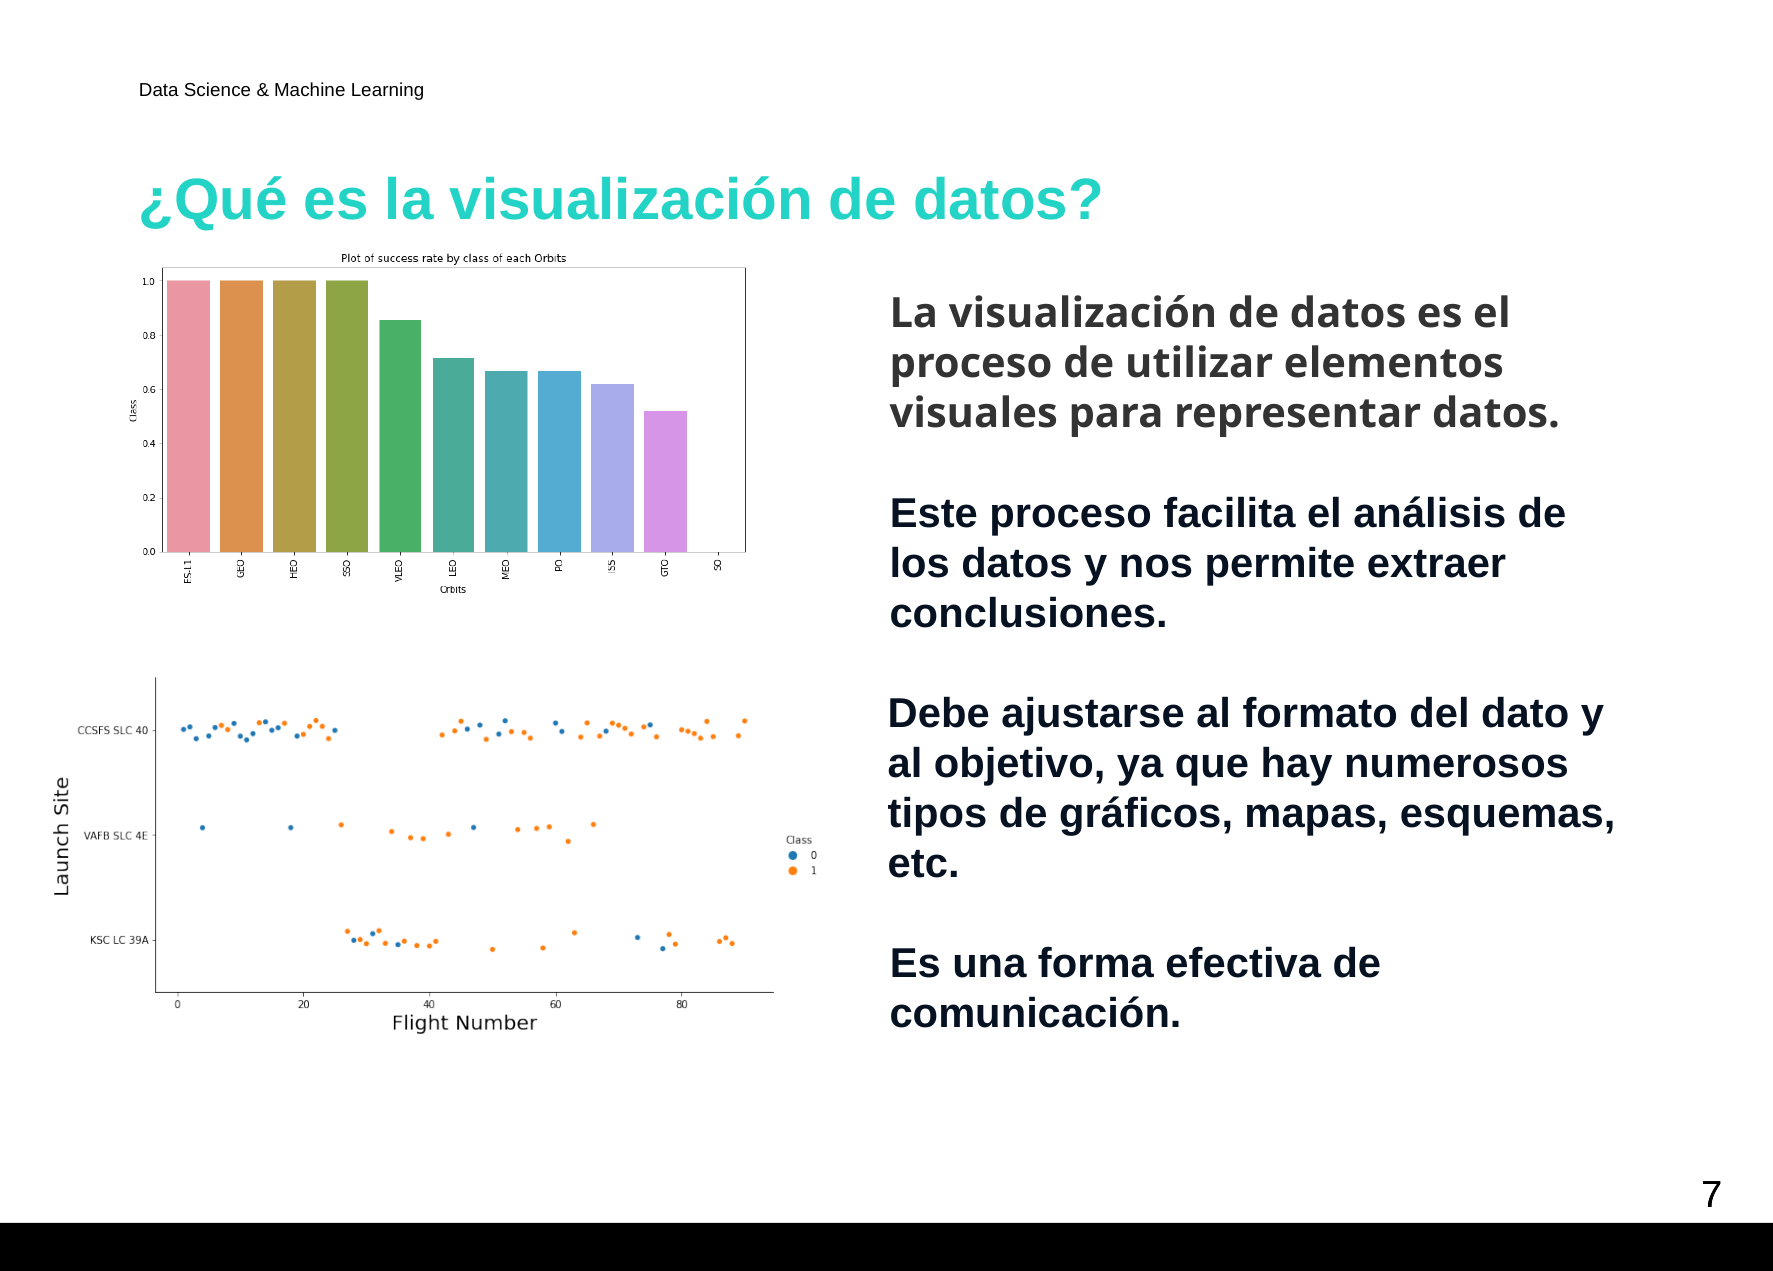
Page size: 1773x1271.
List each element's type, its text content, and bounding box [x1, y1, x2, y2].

list La visualización de datos es el proceso de utilizar elementos visuales para representar datos. Este proceso facilita el análisis de los datos y nos permite extraer conclusiones. Debe ajustarse al formato del dato y al objetivo, ya que hay numerosos tipos de gráficos, mapas, esquemas, etc. Es una forma efectiva de comunicación. [872, 278, 1651, 1078]
list Data Science & Machine Learning [123, 70, 1562, 116]
title ¿Qué es la visualización de datos? [123, 147, 1562, 248]
picture [123, 247, 750, 600]
picture [47, 671, 826, 1040]
text_box 1 [1686, 1162, 1756, 1223]
